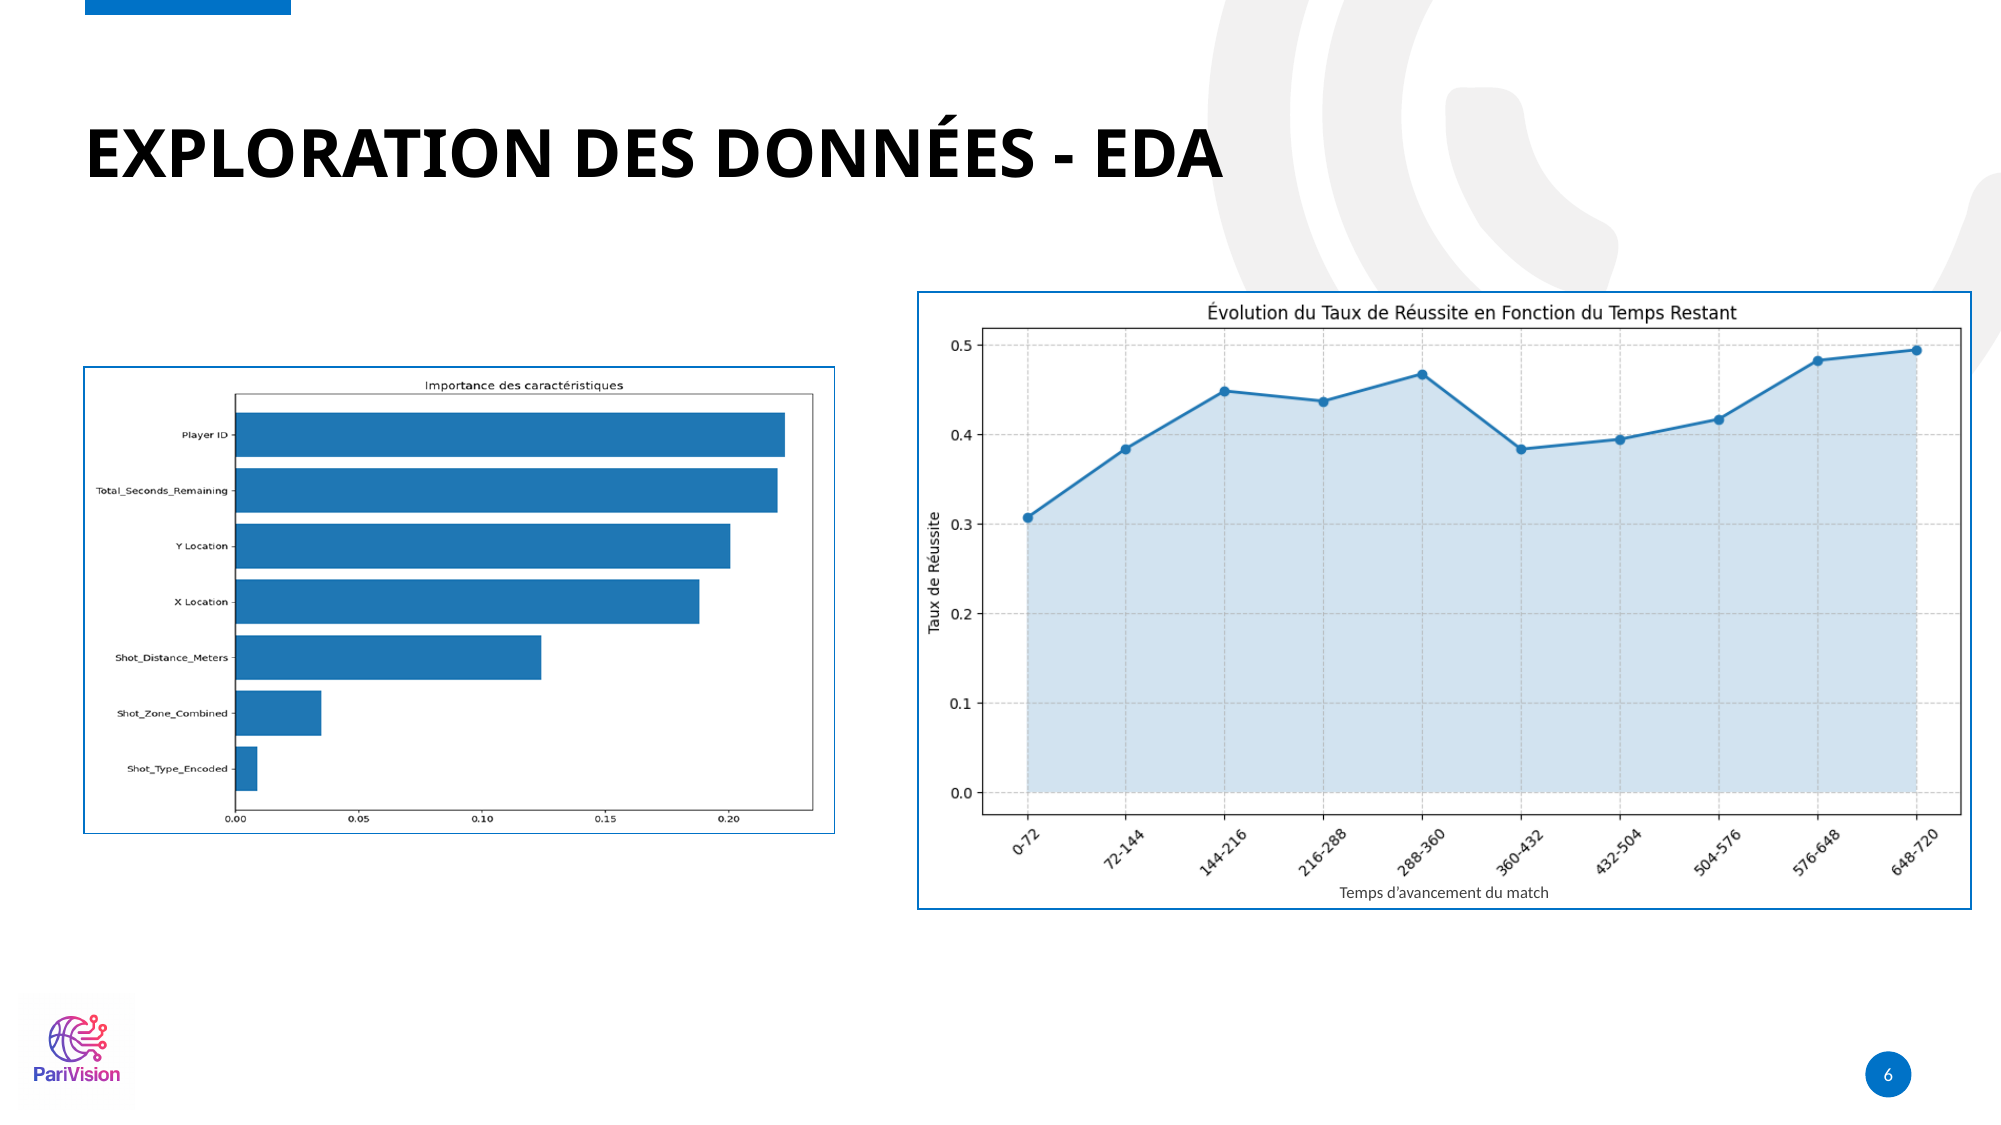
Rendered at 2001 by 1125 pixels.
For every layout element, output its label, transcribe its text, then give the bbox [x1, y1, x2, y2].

title Exploration des donnÉES - EDA [84, 40, 1914, 192]
text_box Temps d’avancement du match [1293, 881, 1596, 903]
picture [84, 367, 834, 833]
text_box 5 [1864, 1059, 1913, 1090]
picture [918, 292, 1971, 909]
